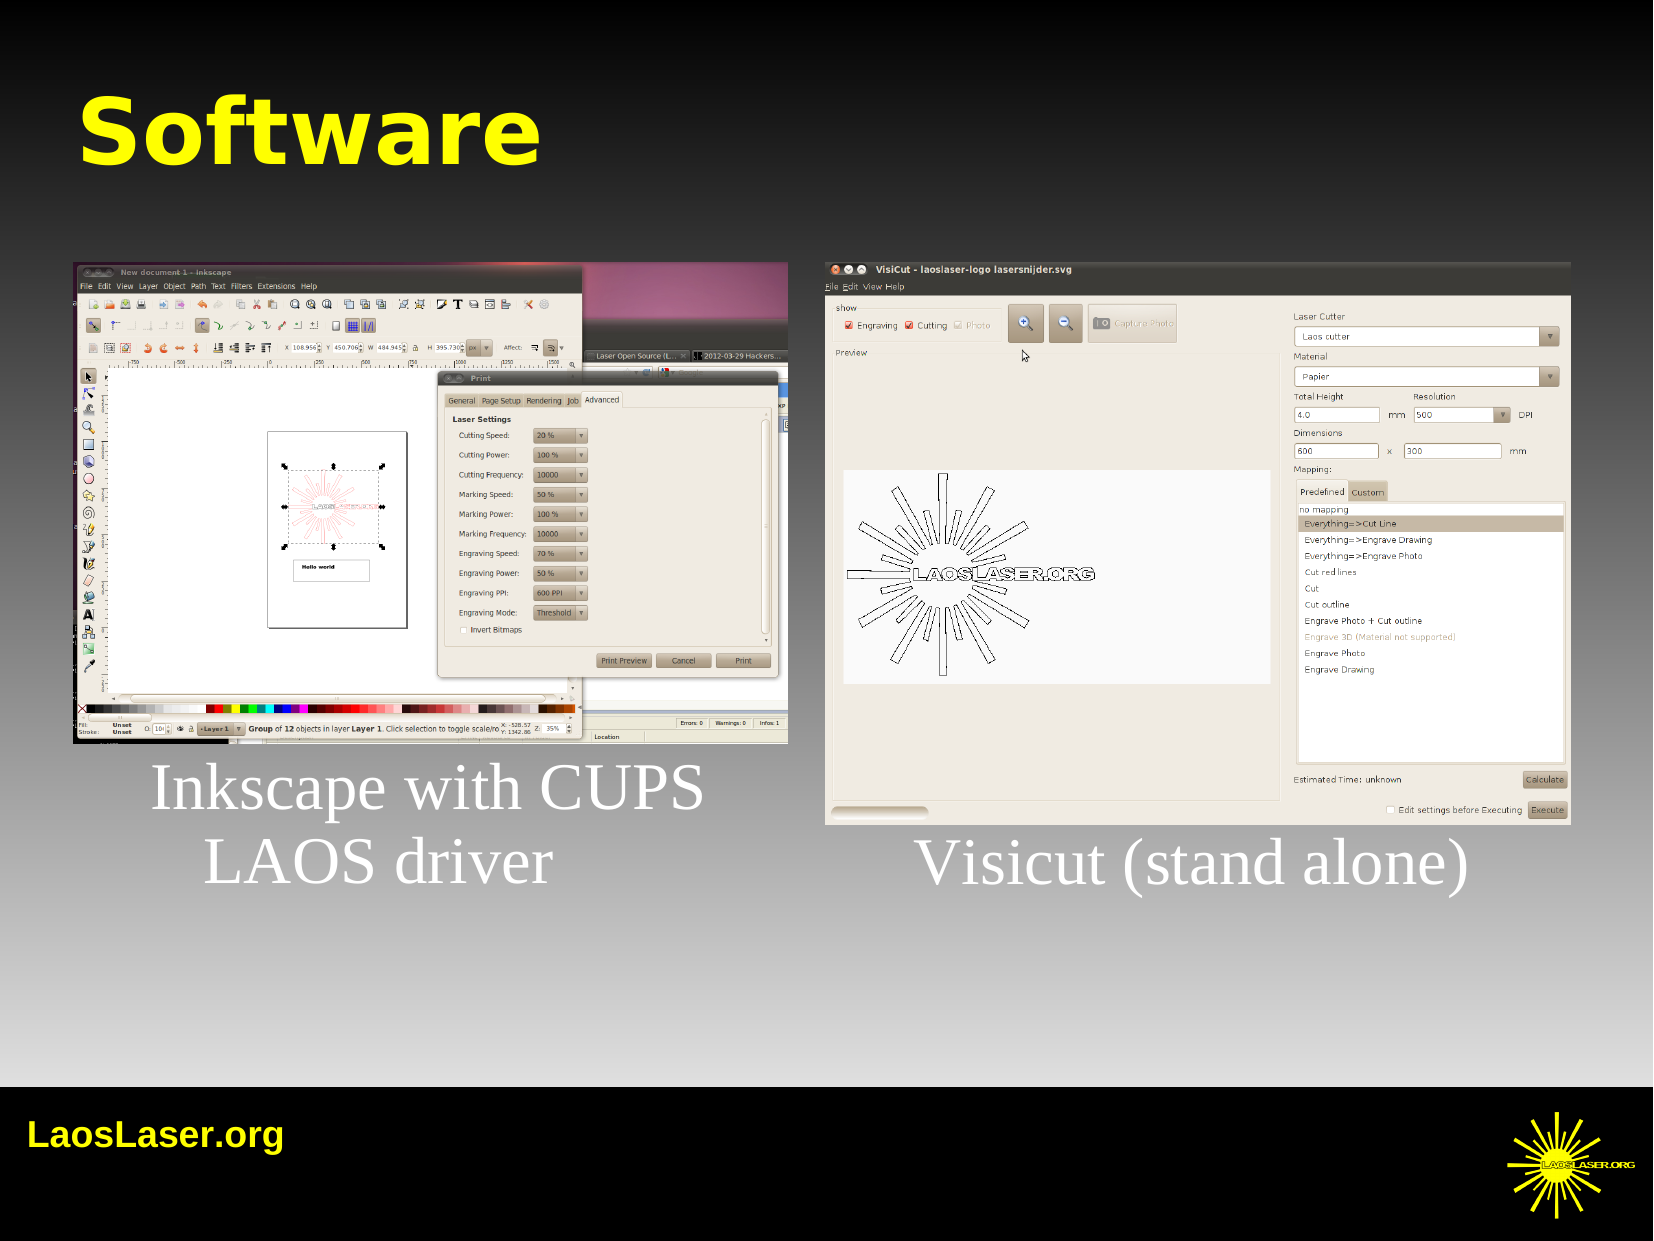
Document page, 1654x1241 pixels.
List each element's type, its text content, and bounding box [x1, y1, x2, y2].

picture [73, 262, 788, 744]
picture [1502, 1108, 1640, 1225]
list Visicut (stand alone) [825, 825, 1551, 980]
list Inkscape with CUPS LAOS driver [61, 750, 788, 905]
title Software [76, 36, 1565, 229]
picture [825, 262, 1571, 826]
